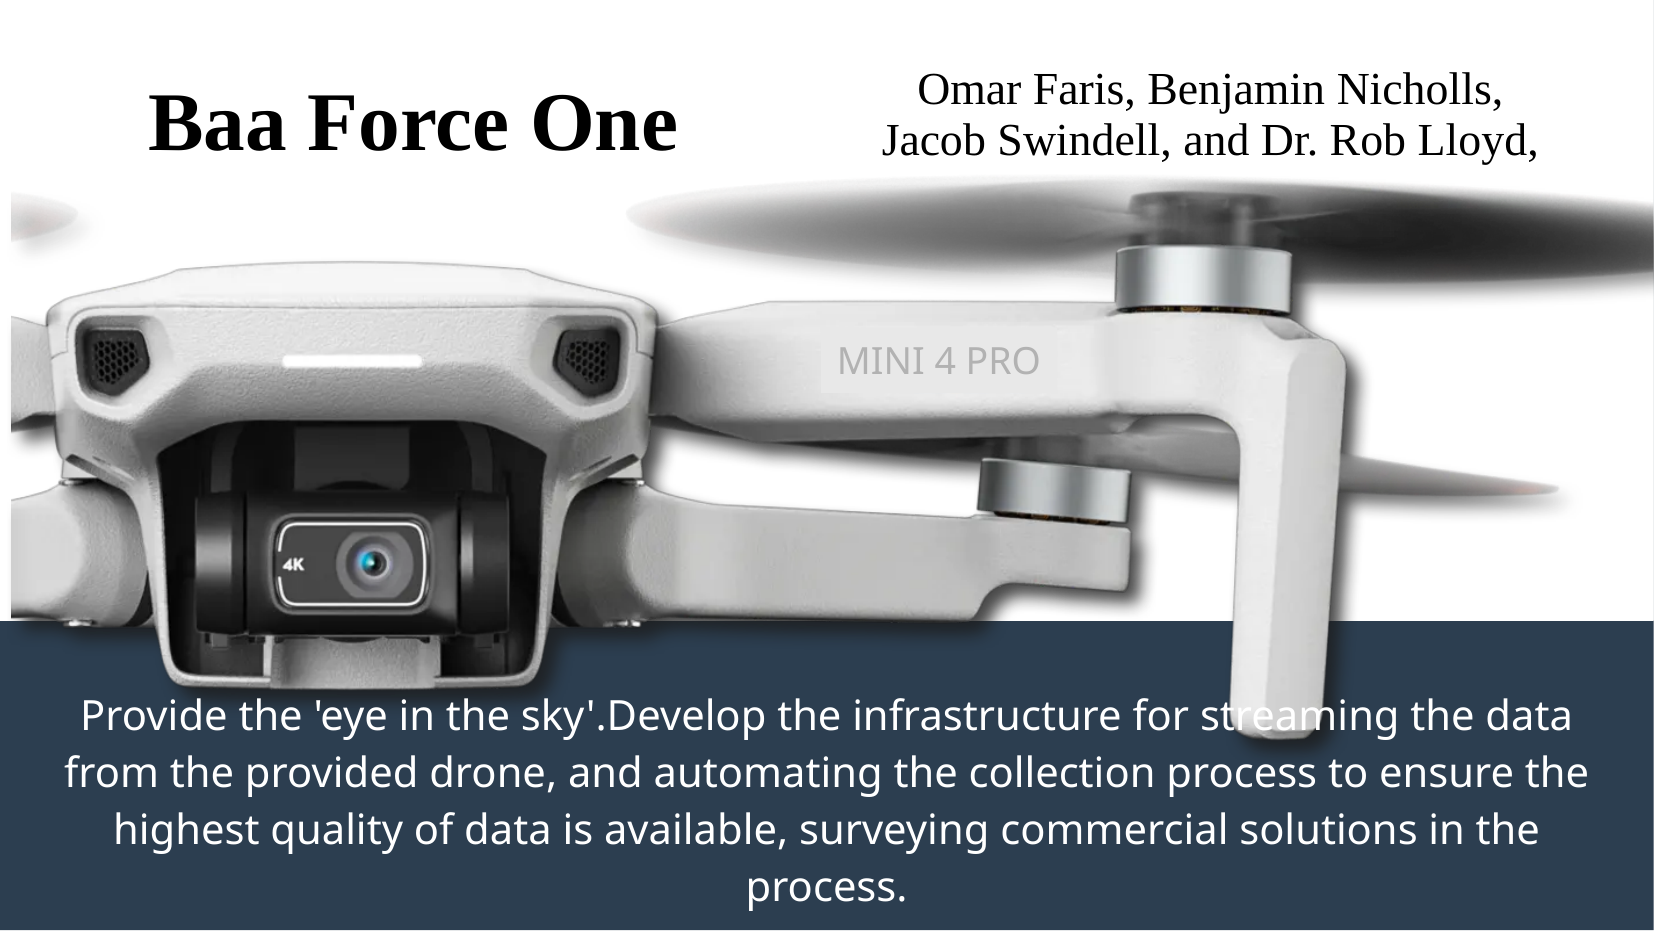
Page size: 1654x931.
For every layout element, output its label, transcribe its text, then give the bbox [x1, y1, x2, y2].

title Baa Force One [0, 29, 442, 168]
picture [11, 168, 1654, 931]
text_box MINI 4 PRO [820, 330, 1058, 390]
subtitle Omar Faris, Benjamin Nicholls, Jacob Swindell, and Dr. Rob Lloyd, [442, 0, 1654, 237]
text_box Provide the 'eye in the sky'.Develop the infrastructure for streaming the data from the provided drone, and automating the collection process to ensure the highest quality of data is available, surveying commercial solutions in the process. [59, 677, 1595, 922]
